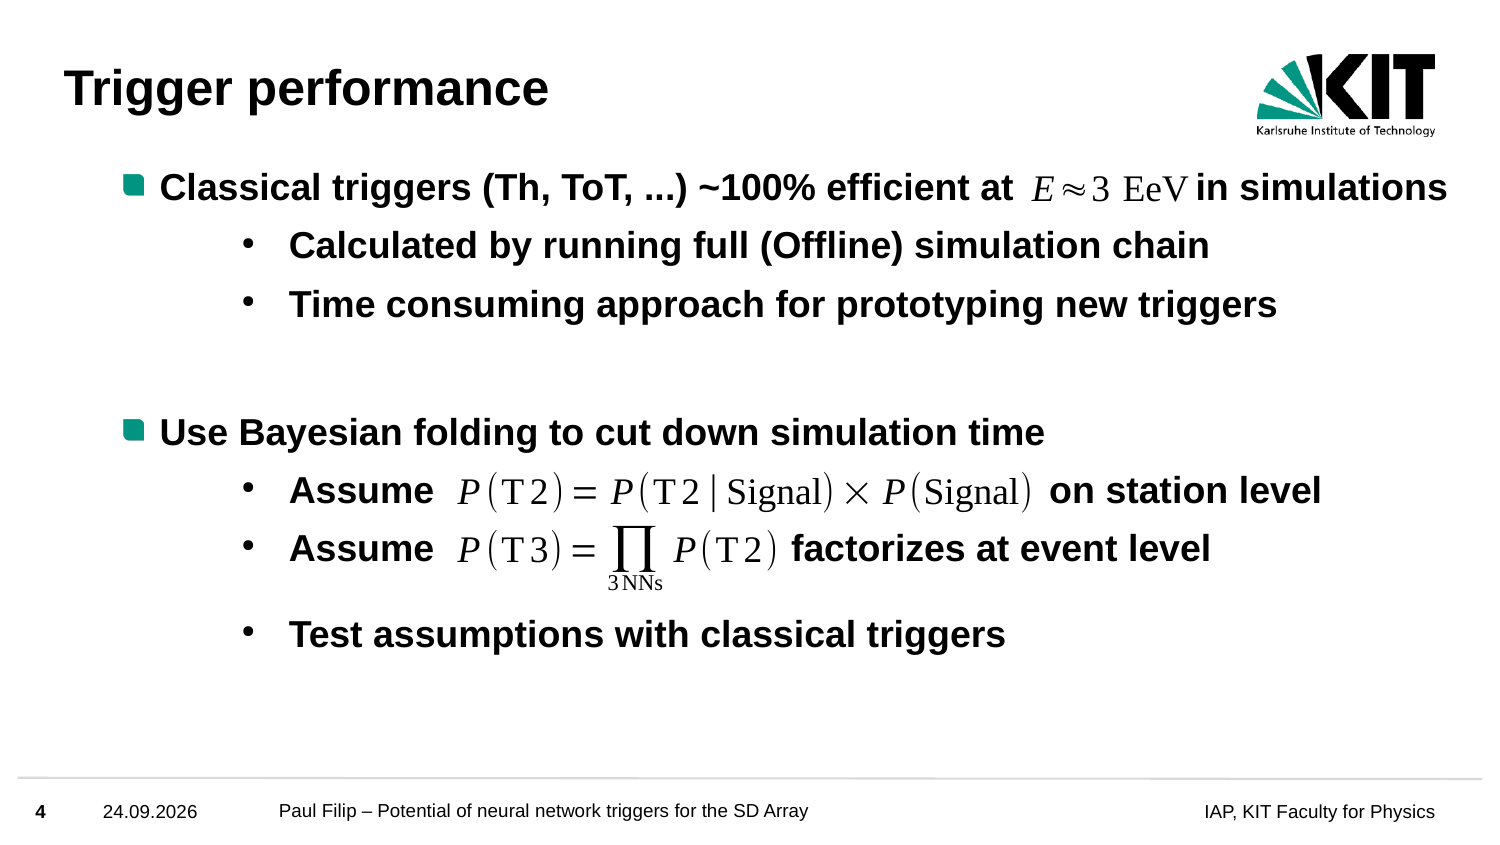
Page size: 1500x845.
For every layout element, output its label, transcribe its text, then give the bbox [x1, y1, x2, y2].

chart [456, 470, 1034, 517]
picture [1257, 54, 1435, 137]
title Trigger performance [63, 22, 1343, 117]
chart [1030, 176, 1191, 215]
list Classical triggers (Th, ToT, ...) ~100% efficient at in simulations Calculated by running full (Offline) simulation chain Time consuming approach for prototyping new triggers Use Bayesian folding to cut down simulation time Assume on station level Assume factorizes at event level Test assumptions with classical triggers [76, 168, 1463, 676]
chart [456, 523, 779, 598]
